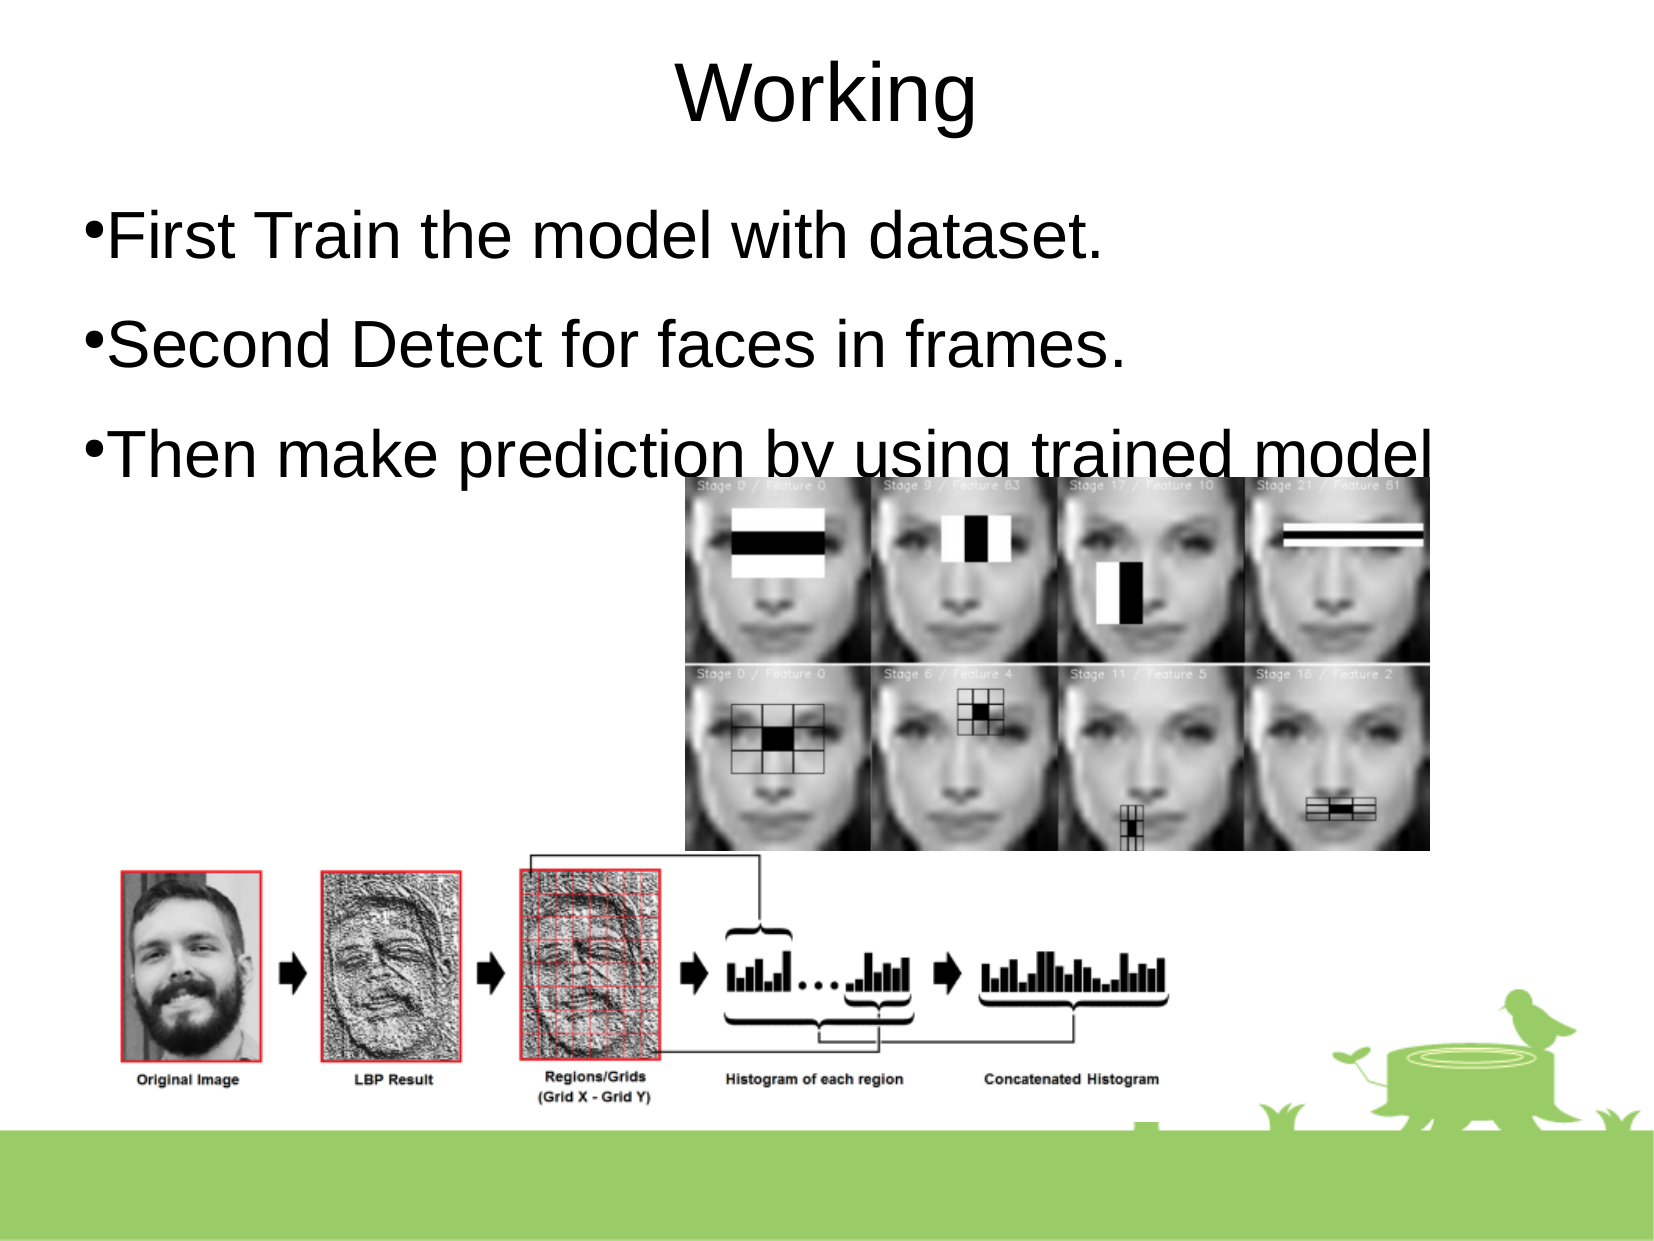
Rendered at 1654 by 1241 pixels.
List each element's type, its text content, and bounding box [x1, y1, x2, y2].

picture [99, 477, 1430, 1123]
list First Train the model with dataset. Second Detect for faces in frames. Then make prediction by using trained model [82, 191, 1571, 1010]
title Working [82, 0, 1571, 191]
